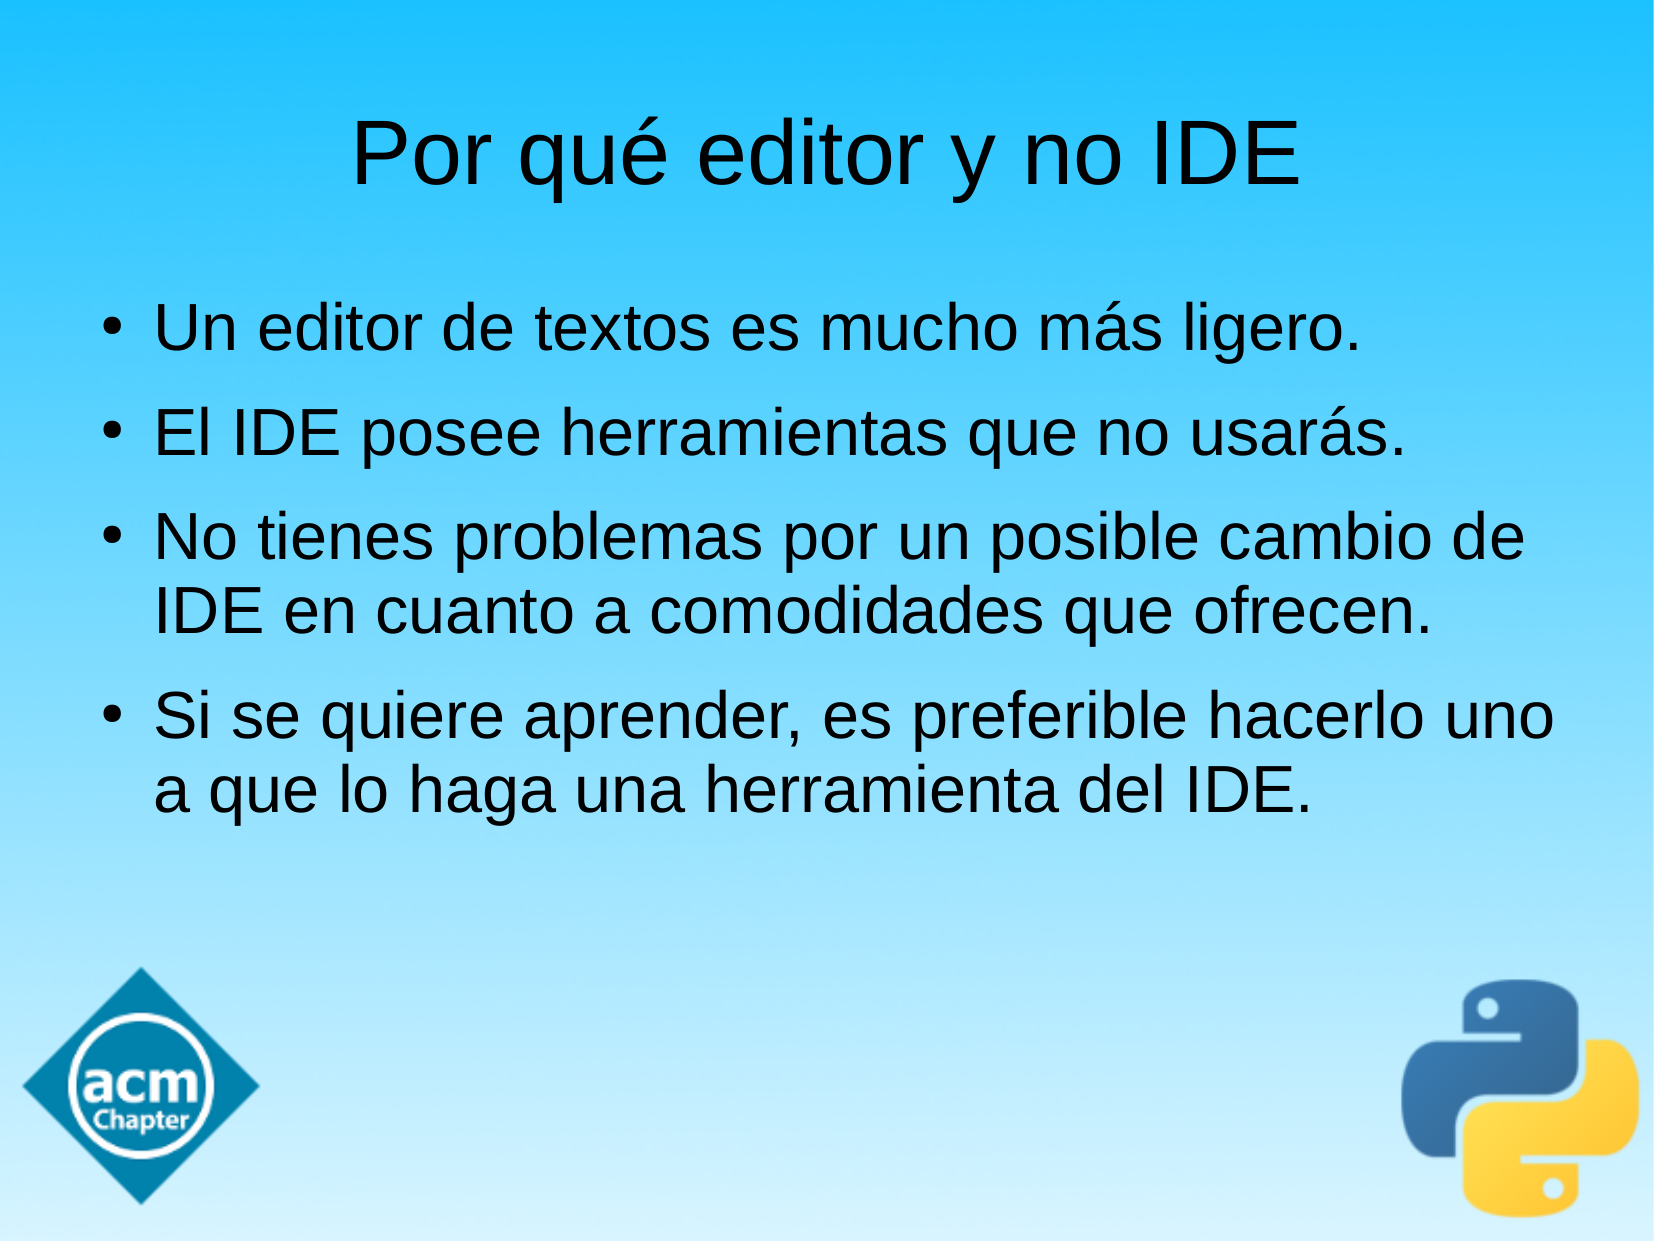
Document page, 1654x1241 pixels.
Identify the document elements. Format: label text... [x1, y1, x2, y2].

list Un editor de textos es mucho más ligero. El IDE posee herramientas que no usarás. No tienes problemas por un posible cambio de IDE en cuanto a comodidades que ofrecen. Si se quiere aprender, es preferible hacerlo uno a que lo haga una herramienta del IDE. [82, 290, 1571, 1010]
picture [0, 0, 1654, 1241]
title Por qué editor y no IDE [82, 49, 1571, 257]
